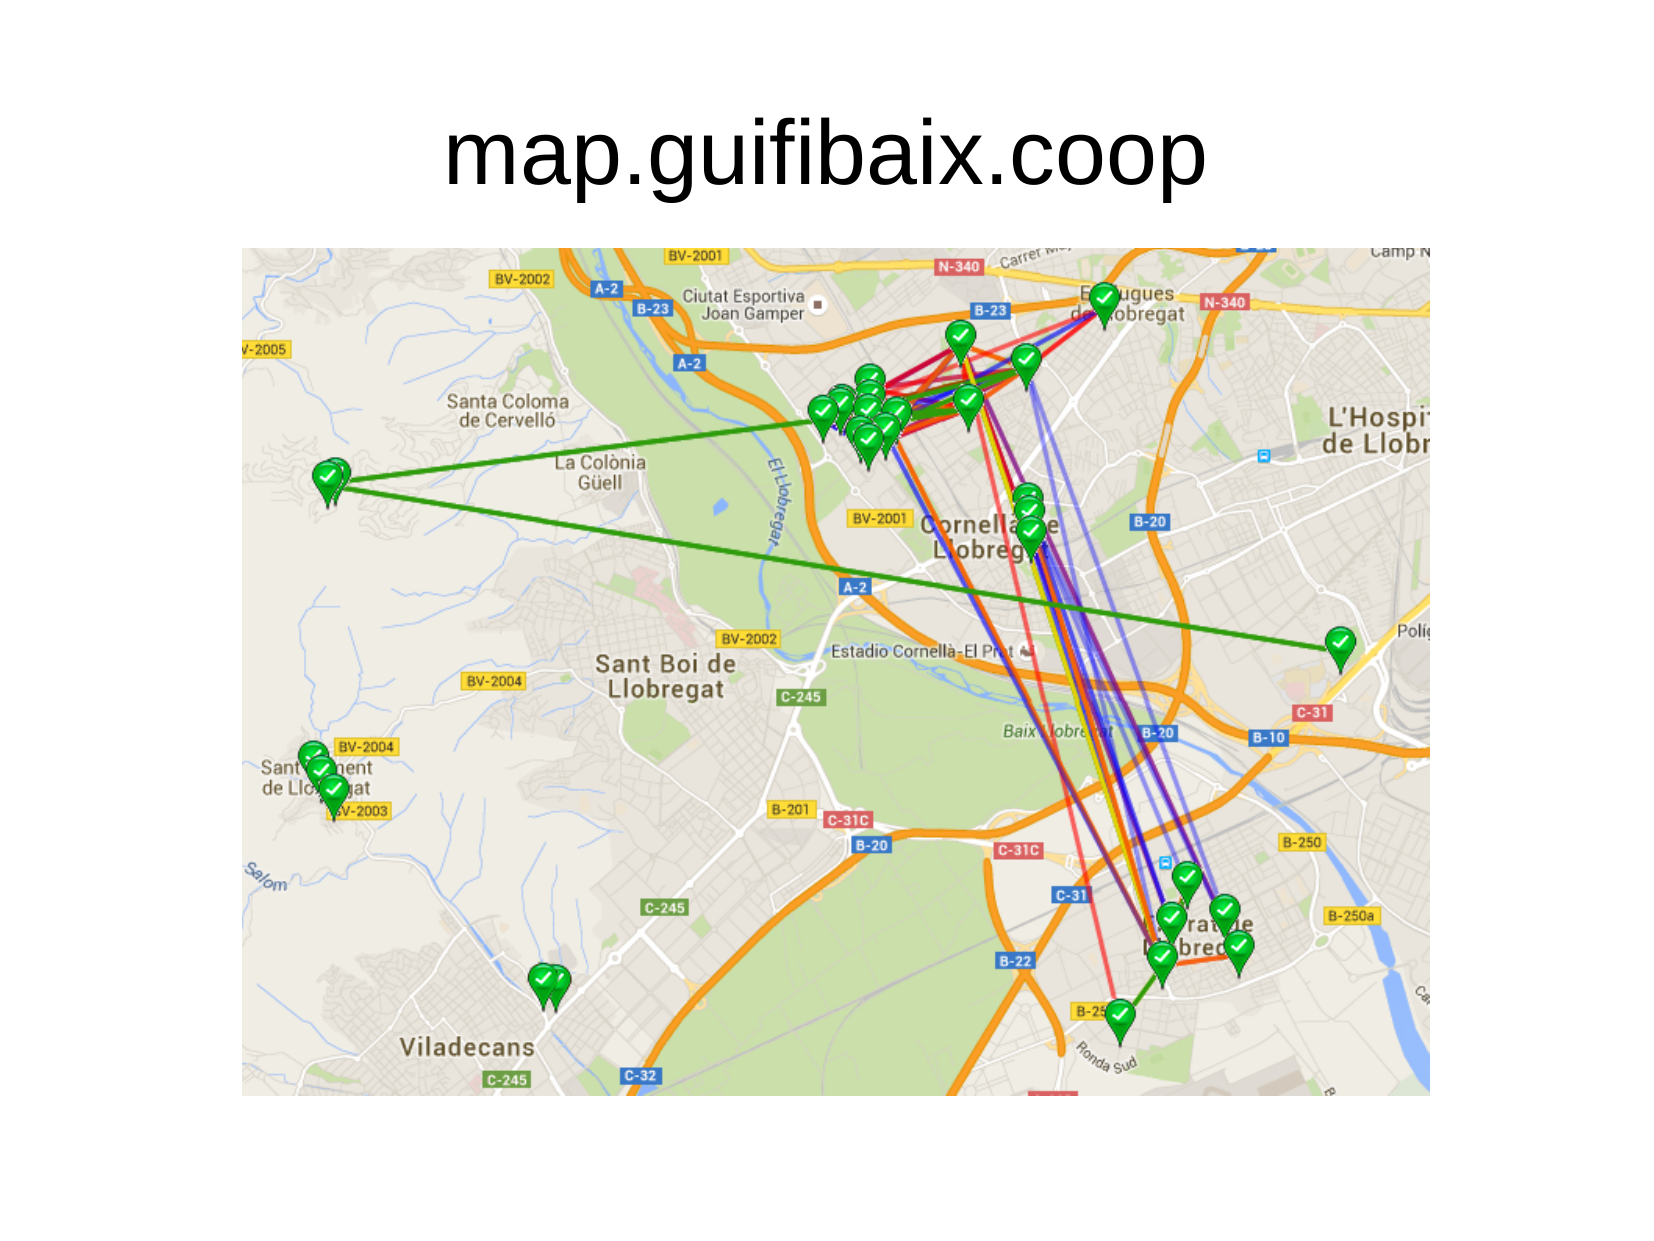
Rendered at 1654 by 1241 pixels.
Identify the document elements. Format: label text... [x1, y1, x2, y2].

picture [242, 248, 1430, 1096]
title map.guifibaix.coop [82, 49, 1571, 257]
